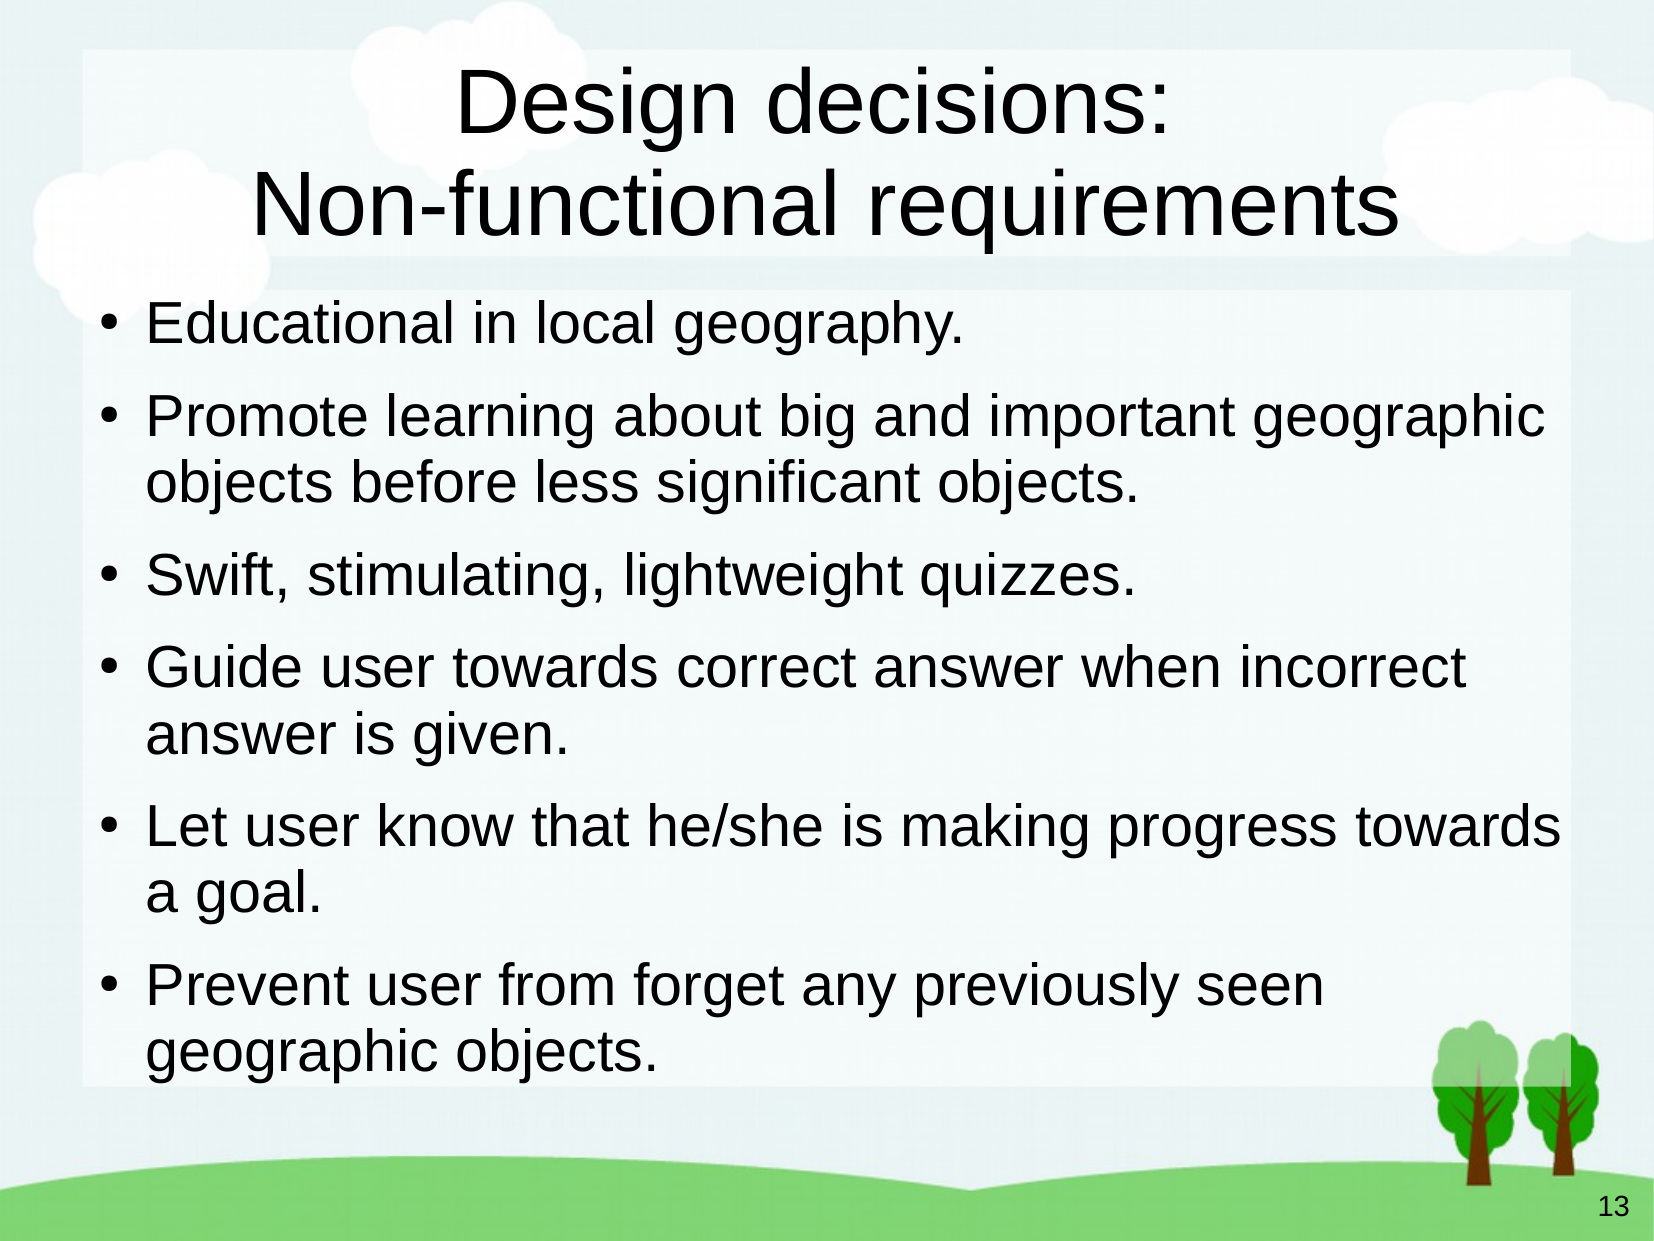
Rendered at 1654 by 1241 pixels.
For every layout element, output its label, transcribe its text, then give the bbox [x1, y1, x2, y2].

picture [0, 0, 1654, 1241]
list Educational in local geography. Promote learning about big and important geographic objects before less significant objects. Swift, stimulating, lightweight quizzes. Guide user towards correct answer when incorrect answer is given. Let user know that he/she is making progress towards a goal. Prevent user from forget any previously seen geographic objects. [82, 290, 1571, 1087]
title Design decisions: Non-functional requirements [82, 49, 1571, 257]
